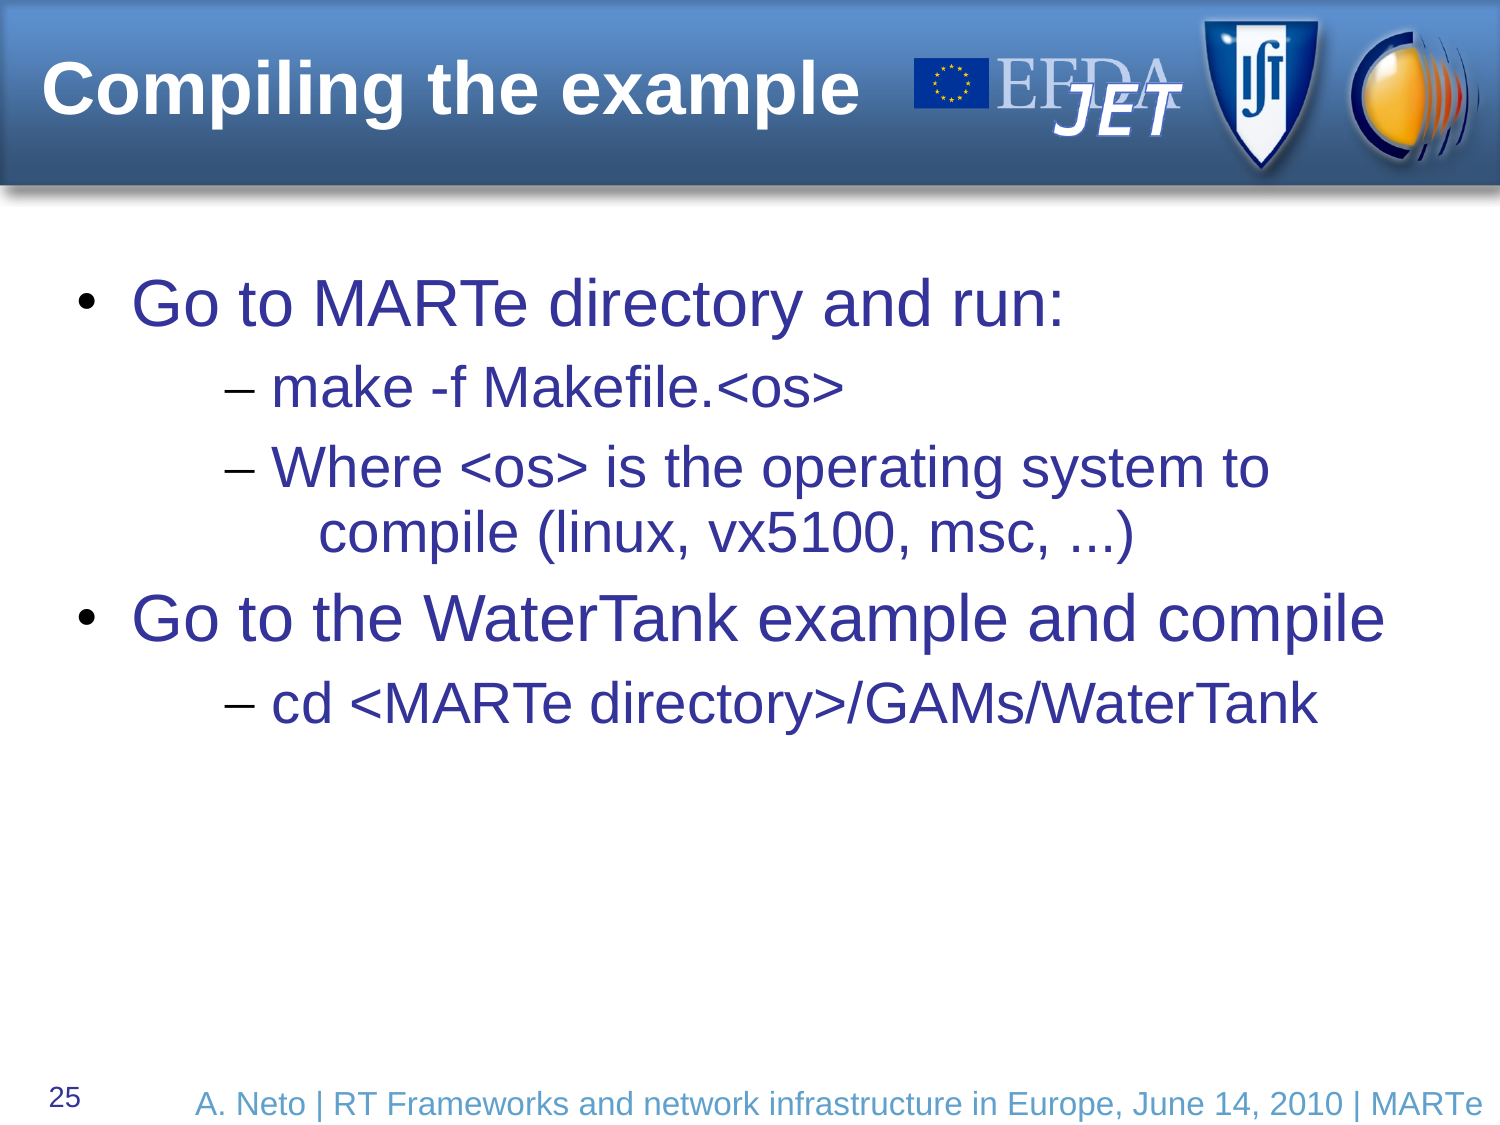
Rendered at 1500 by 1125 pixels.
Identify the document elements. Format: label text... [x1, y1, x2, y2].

picture [0, 0, 1500, 207]
title Compiling the example [41, 0, 1128, 180]
list Go to MARTe directory and run: make -f Makefile.<os> Where <os> is the operating system to compile (linux, vx5100, msc, ...) Go to the WaterTank example and compile cd <MARTe directory>/GAMs/WaterTank [75, 262, 1425, 995]
